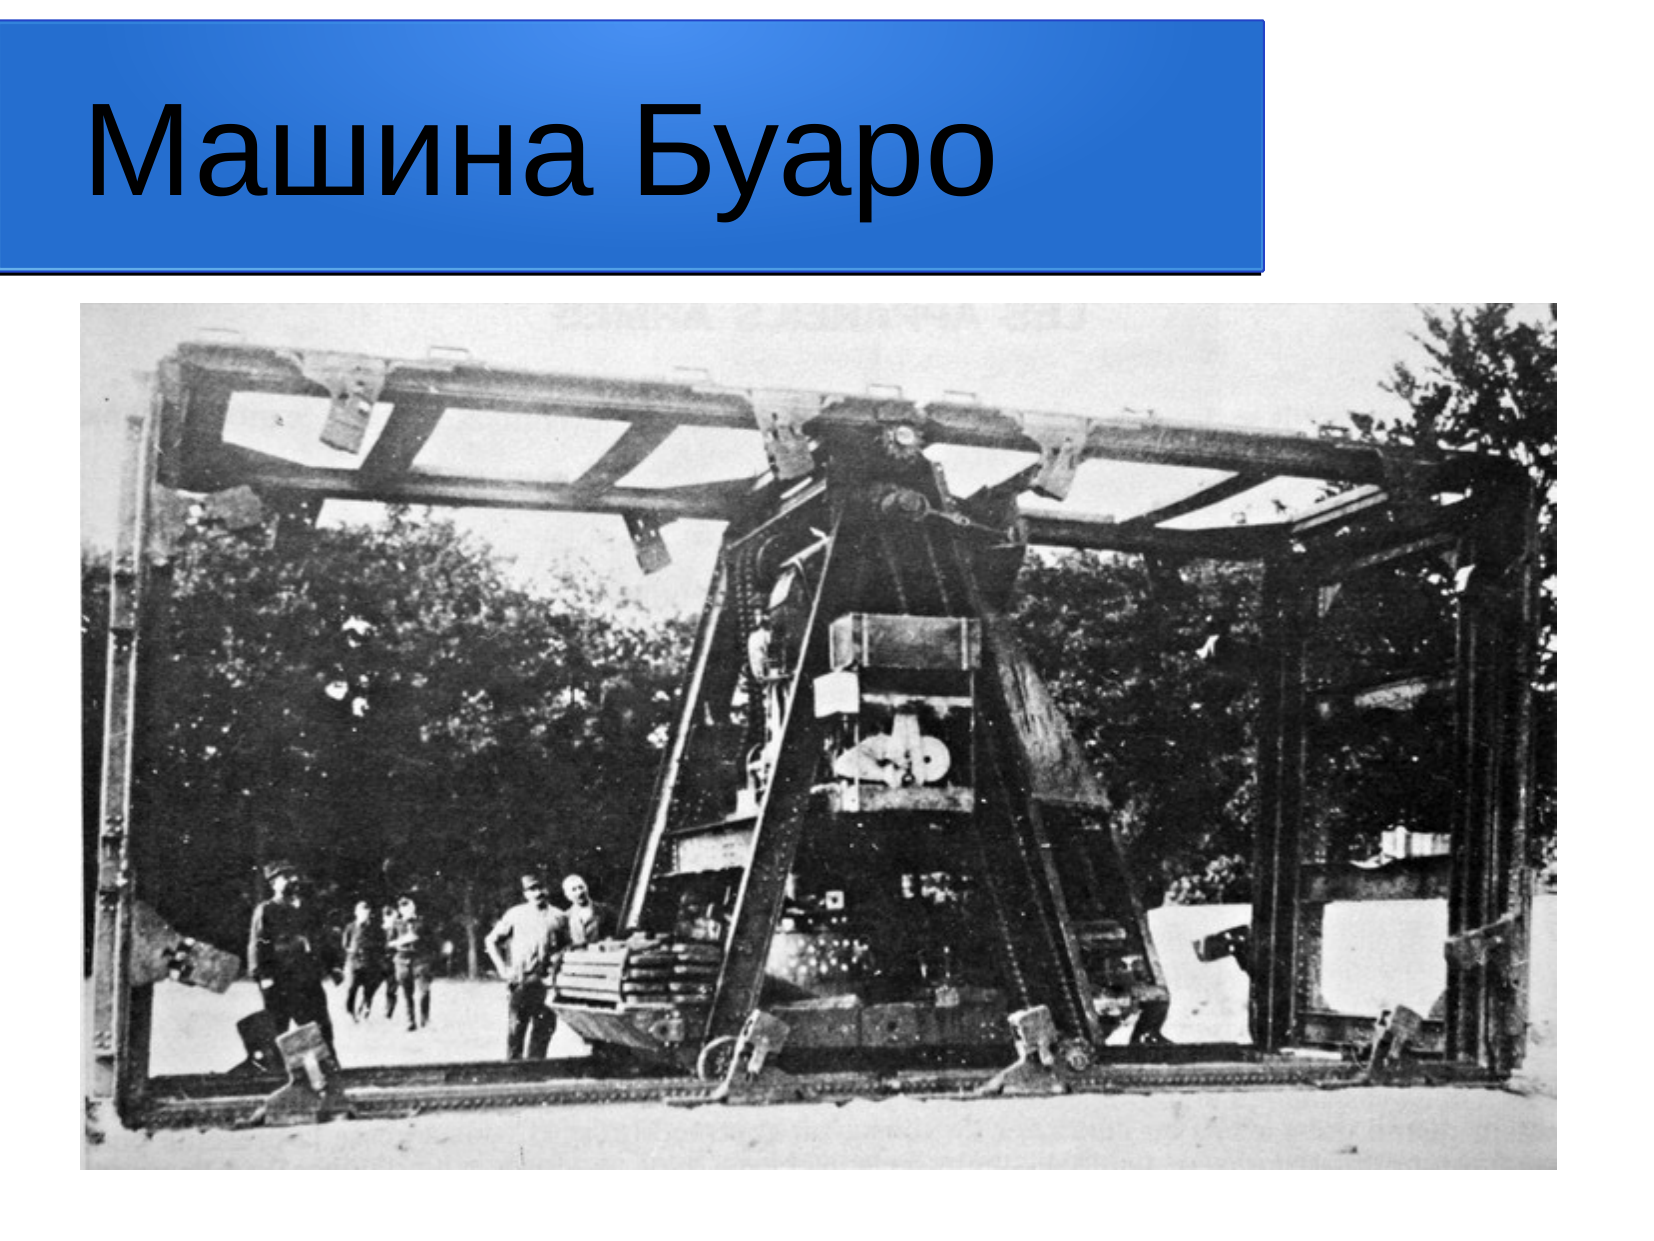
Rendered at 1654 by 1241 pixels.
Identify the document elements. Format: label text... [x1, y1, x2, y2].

title Машина Буаро [82, 47, 1235, 252]
picture [80, 303, 1557, 1170]
